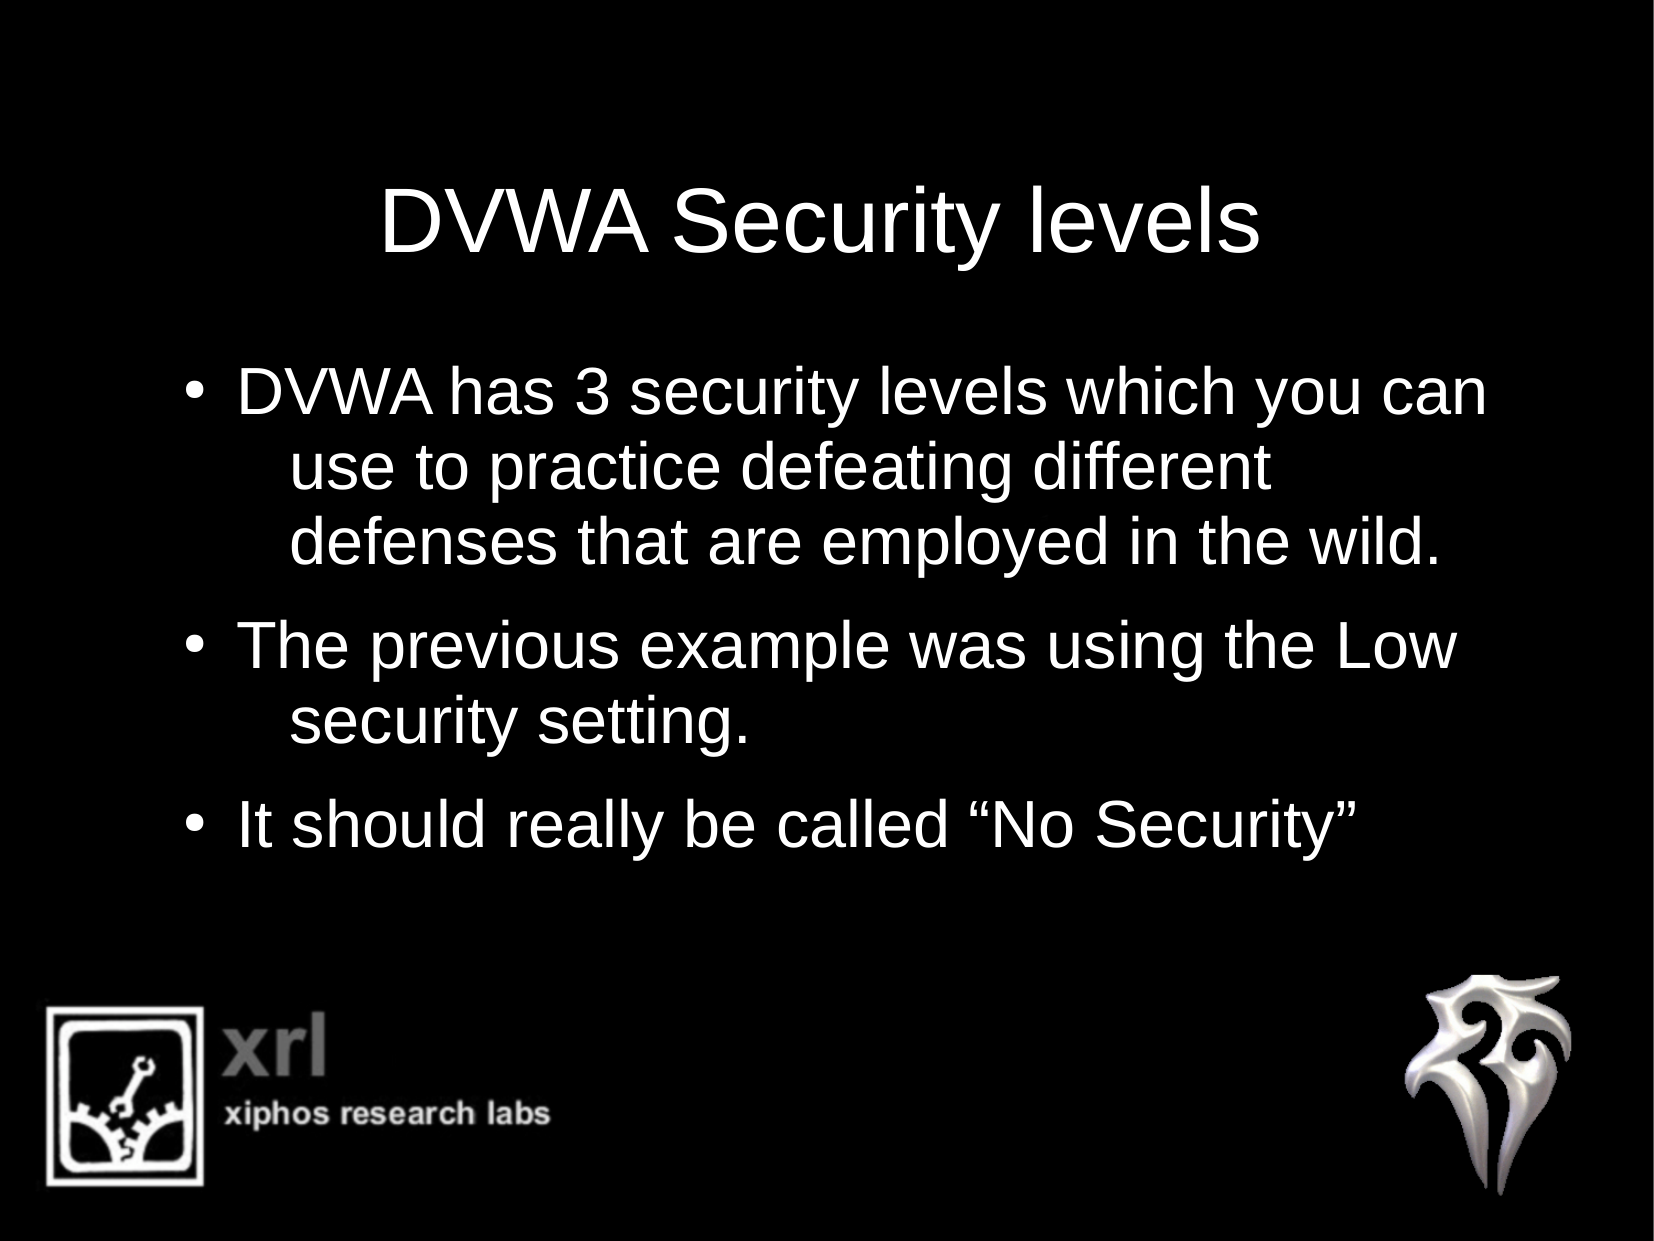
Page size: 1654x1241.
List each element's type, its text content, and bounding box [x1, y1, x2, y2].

picture [0, 0, 1654, 1241]
list DVWA has 3 security levels which you can use to practice defeating different defenses that are employed in the wild. The previous example was using the Low security setting. It should really be called “No Security” [147, 354, 1506, 1173]
title DVWA Security levels [135, 117, 1506, 325]
